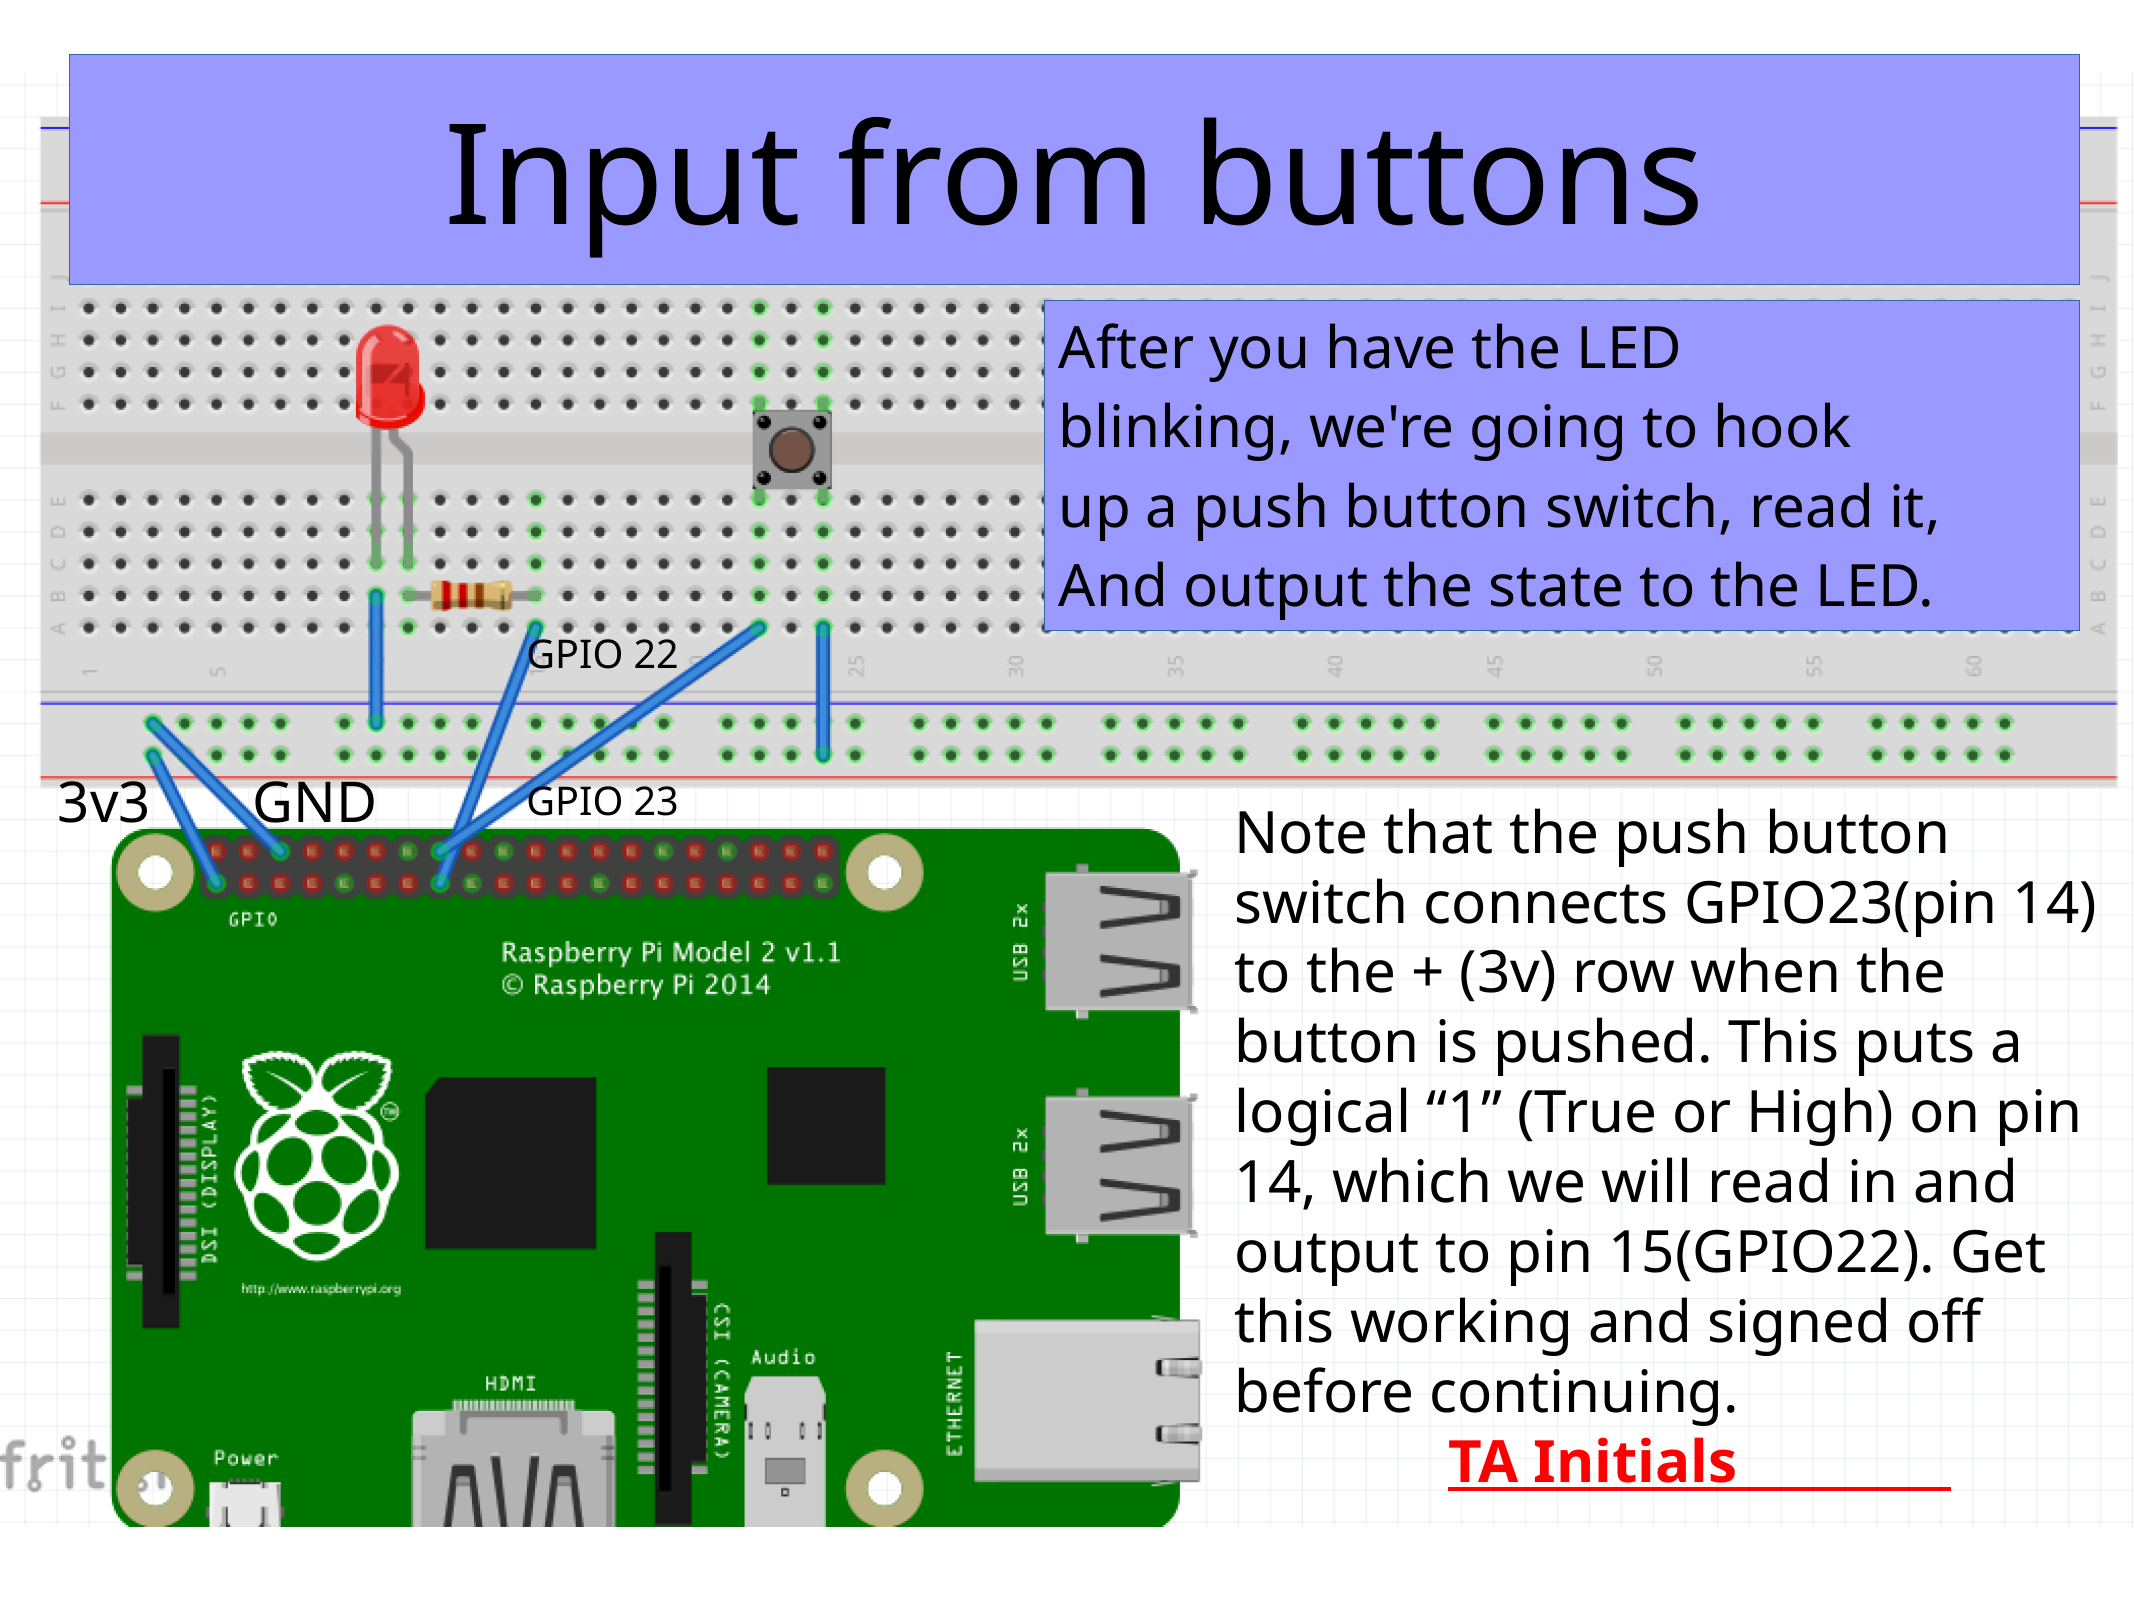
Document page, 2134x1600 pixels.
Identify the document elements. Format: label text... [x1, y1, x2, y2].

text_box 3v3 [49, 757, 160, 843]
text_box Note that the push button switch connects GPIO23(pin 14) to the + (3v) row when the button is pushed. This puts a logical “1” (True or High) on pin 14, which we will read in and output to pin 15(GPIO22). Get this working and signed off before continuing. TA Initials [1234, 795, 2112, 1600]
picture [0, 72, 2134, 1527]
text_box GPIO 22 [518, 620, 688, 685]
text_box Input from buttons [69, 54, 2080, 285]
text_box After you have the LED blinking, we're going to hook up a push button switch, read it, And output the state to the LED. [1044, 300, 2080, 631]
text_box GPIO 23 [518, 767, 688, 833]
text_box GND [244, 757, 386, 843]
